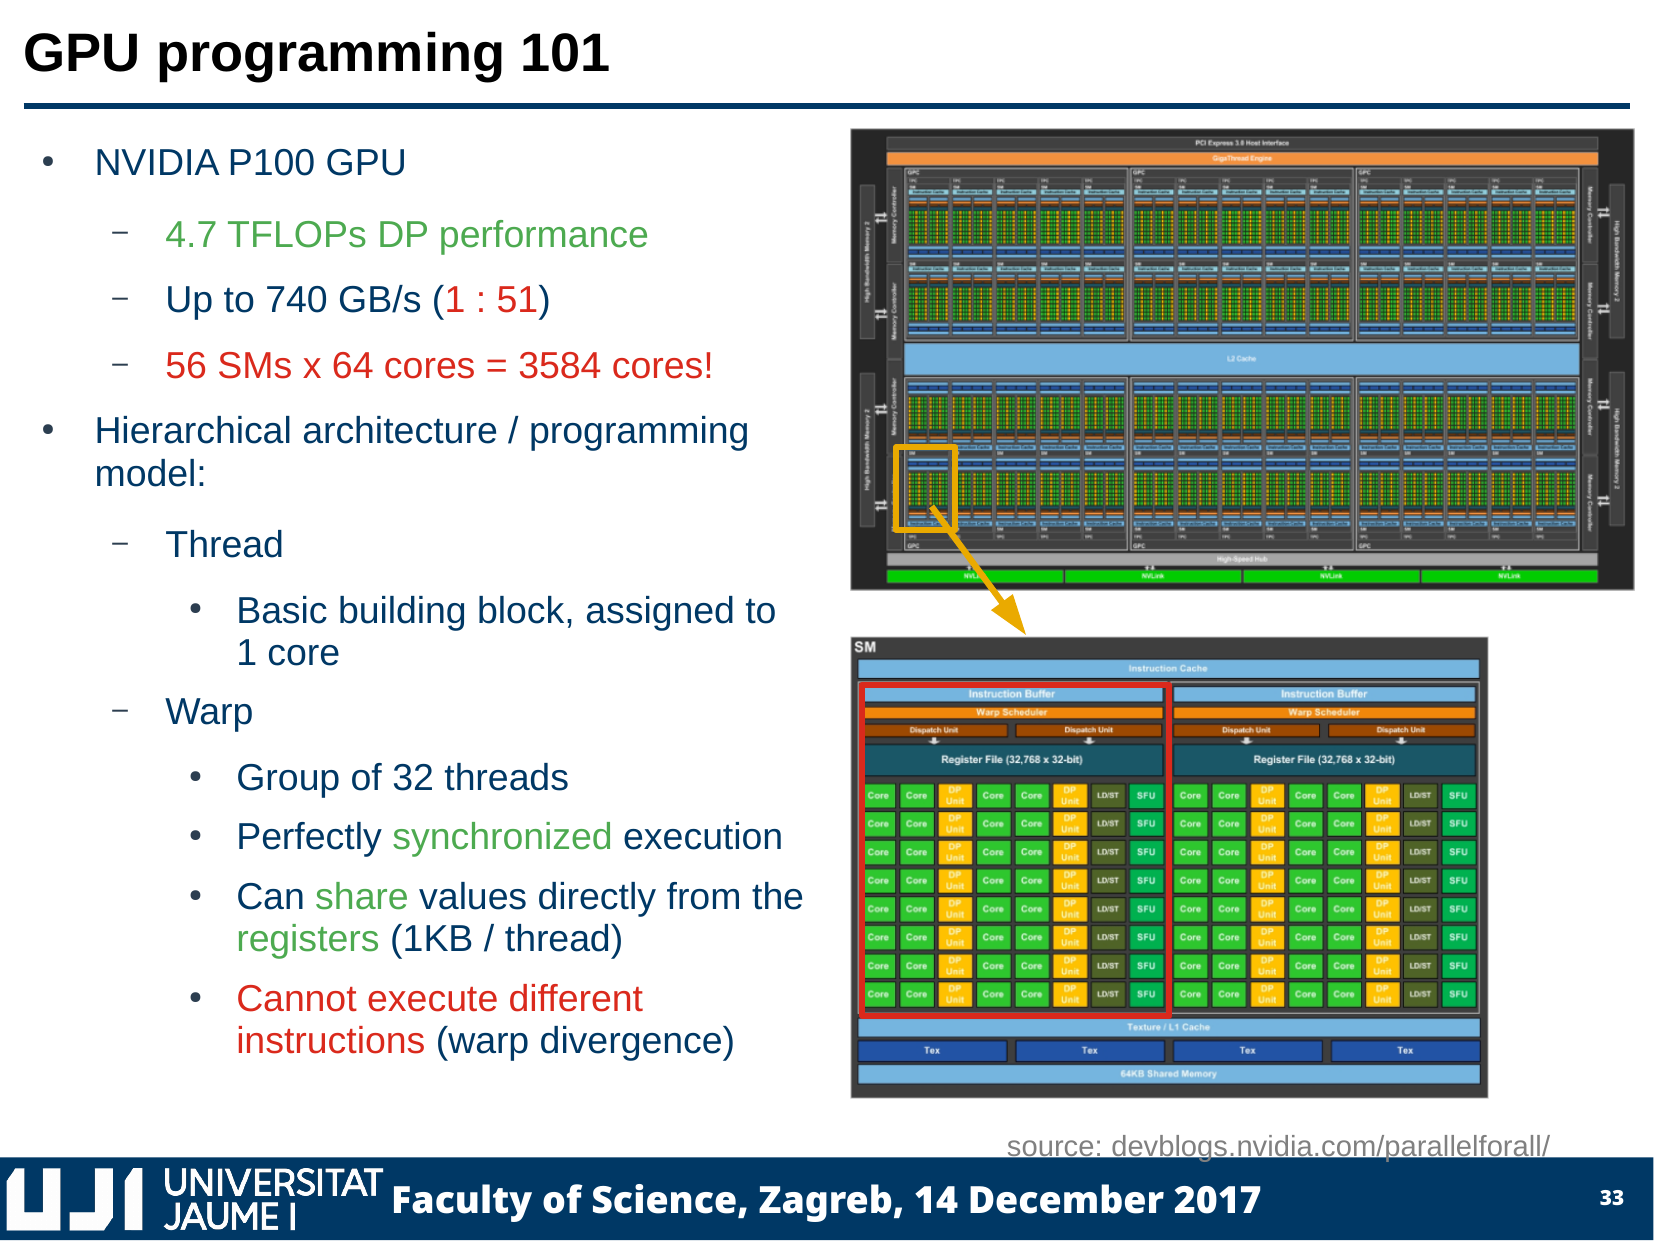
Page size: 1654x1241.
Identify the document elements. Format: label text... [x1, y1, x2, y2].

list NVIDIA P100 GPU 4.7 TFLOPs DP performance Up to 740 GB/s (1 : 51) 56 SMs x 64 cores = 3584 cores! Hierarchical architecture / programming model: Thread Basic building block, assigned to 1 core Warp Group of 32 threads Perfectly synchronized execution Can share values directly from the registers (1KB / thread) Cannot execute different instructions (warp divergence) [23, 141, 808, 1134]
picture [850, 636, 1489, 1099]
picture [899, 450, 952, 527]
text_box source: devblogs.nvidia.com/parallelforall/ [992, 1122, 1567, 1170]
title GPU programming 101 [23, 0, 1630, 107]
picture [0, 1158, 390, 1241]
picture [850, 128, 1635, 591]
